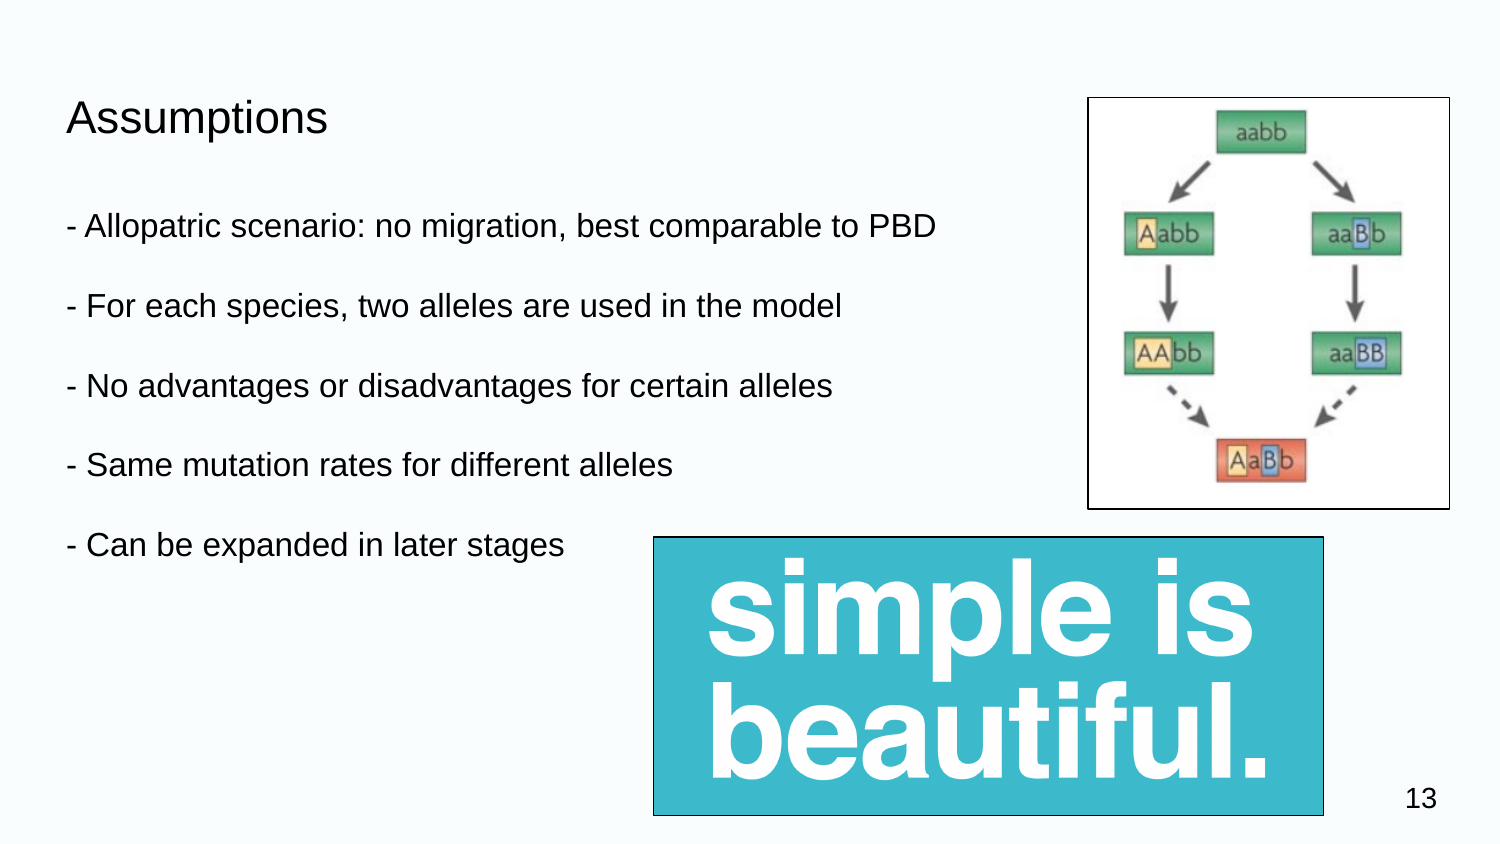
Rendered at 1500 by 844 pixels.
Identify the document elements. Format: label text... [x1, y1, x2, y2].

title Assumptions [51, 72, 1449, 167]
slide_number <getal> [1389, 764, 1480, 830]
picture [654, 537, 1323, 815]
picture [1088, 98, 1449, 509]
list - Allopatric scenario: no migration, best comparable to PBD - For each species, two alleles are used in the model - No advantages or disadvantages for certain alleles - Same mutation rates for different alleles - Can be expanded in later stages [51, 189, 1449, 750]
